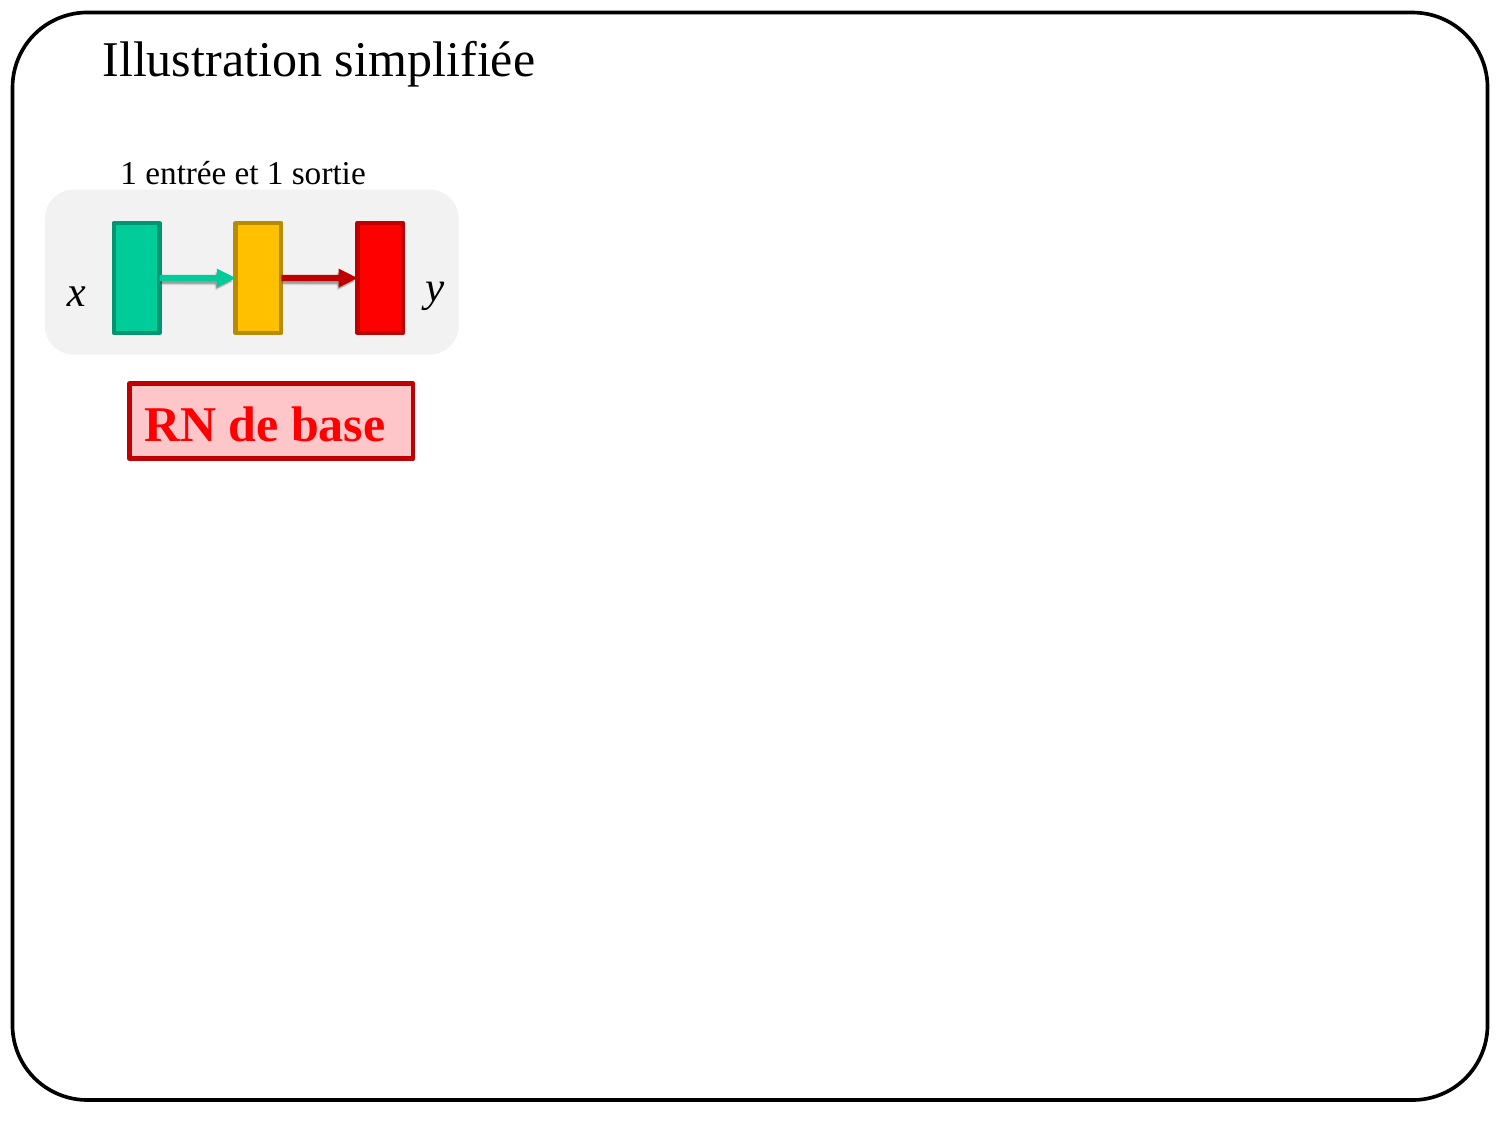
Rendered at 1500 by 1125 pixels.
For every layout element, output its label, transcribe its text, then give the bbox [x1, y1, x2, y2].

chart [416, 274, 457, 322]
text_box RN de base [129, 383, 414, 459]
chart [59, 268, 96, 320]
picture [58, 266, 94, 317]
picture [414, 272, 455, 319]
text_box Illustration simplifiée [87, 18, 552, 94]
text_box [47, 191, 457, 353]
text_box 1 entrée et 1 sortie [105, 143, 382, 199]
